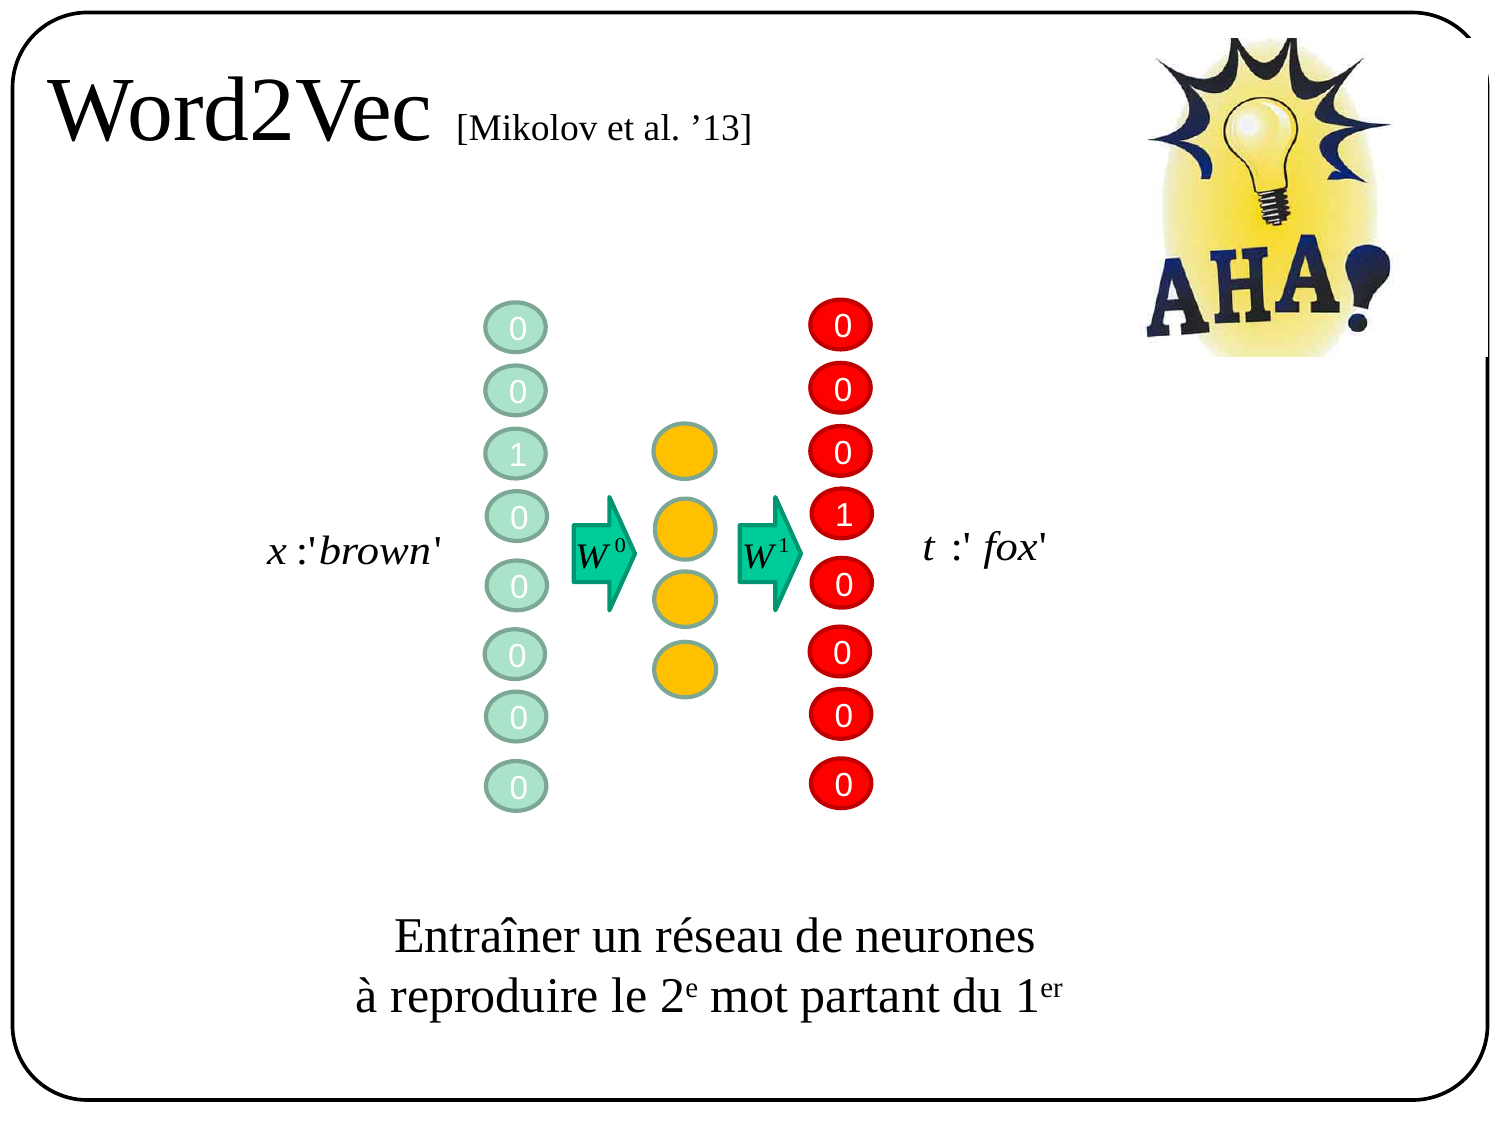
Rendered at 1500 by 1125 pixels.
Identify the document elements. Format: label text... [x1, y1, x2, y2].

text_box 0 [485, 691, 547, 742]
text_box 0 [811, 557, 873, 608]
text_box 0 [486, 560, 548, 611]
text_box [654, 498, 716, 560]
title Word2Vec [Mikolov et al. ’13] [32, 10, 1308, 198]
text_box 0 [809, 626, 871, 677]
text_box [654, 571, 717, 627]
text_box 1 [485, 428, 546, 479]
picture [258, 527, 448, 575]
text_box 0 [810, 299, 871, 350]
text_box 0 [485, 761, 547, 811]
picture [739, 529, 794, 578]
text_box Entraîner un réseau de neurones à reproduire le 2e mot partant du 1er [340, 894, 1091, 1030]
text_box 0 [485, 302, 546, 353]
picture [916, 518, 1055, 578]
picture [572, 529, 632, 578]
text_box 0 [810, 362, 871, 413]
text_box [654, 641, 717, 698]
chart [259, 529, 450, 578]
text_box 1 [811, 488, 873, 539]
text_box 0 [810, 688, 872, 739]
text_box 0 [485, 365, 546, 416]
text_box 0 [810, 426, 871, 476]
picture [1049, 38, 1488, 357]
text_box 0 [486, 491, 548, 541]
text_box [653, 423, 716, 479]
text_box 0 [484, 629, 546, 680]
text_box 0 [810, 758, 872, 809]
